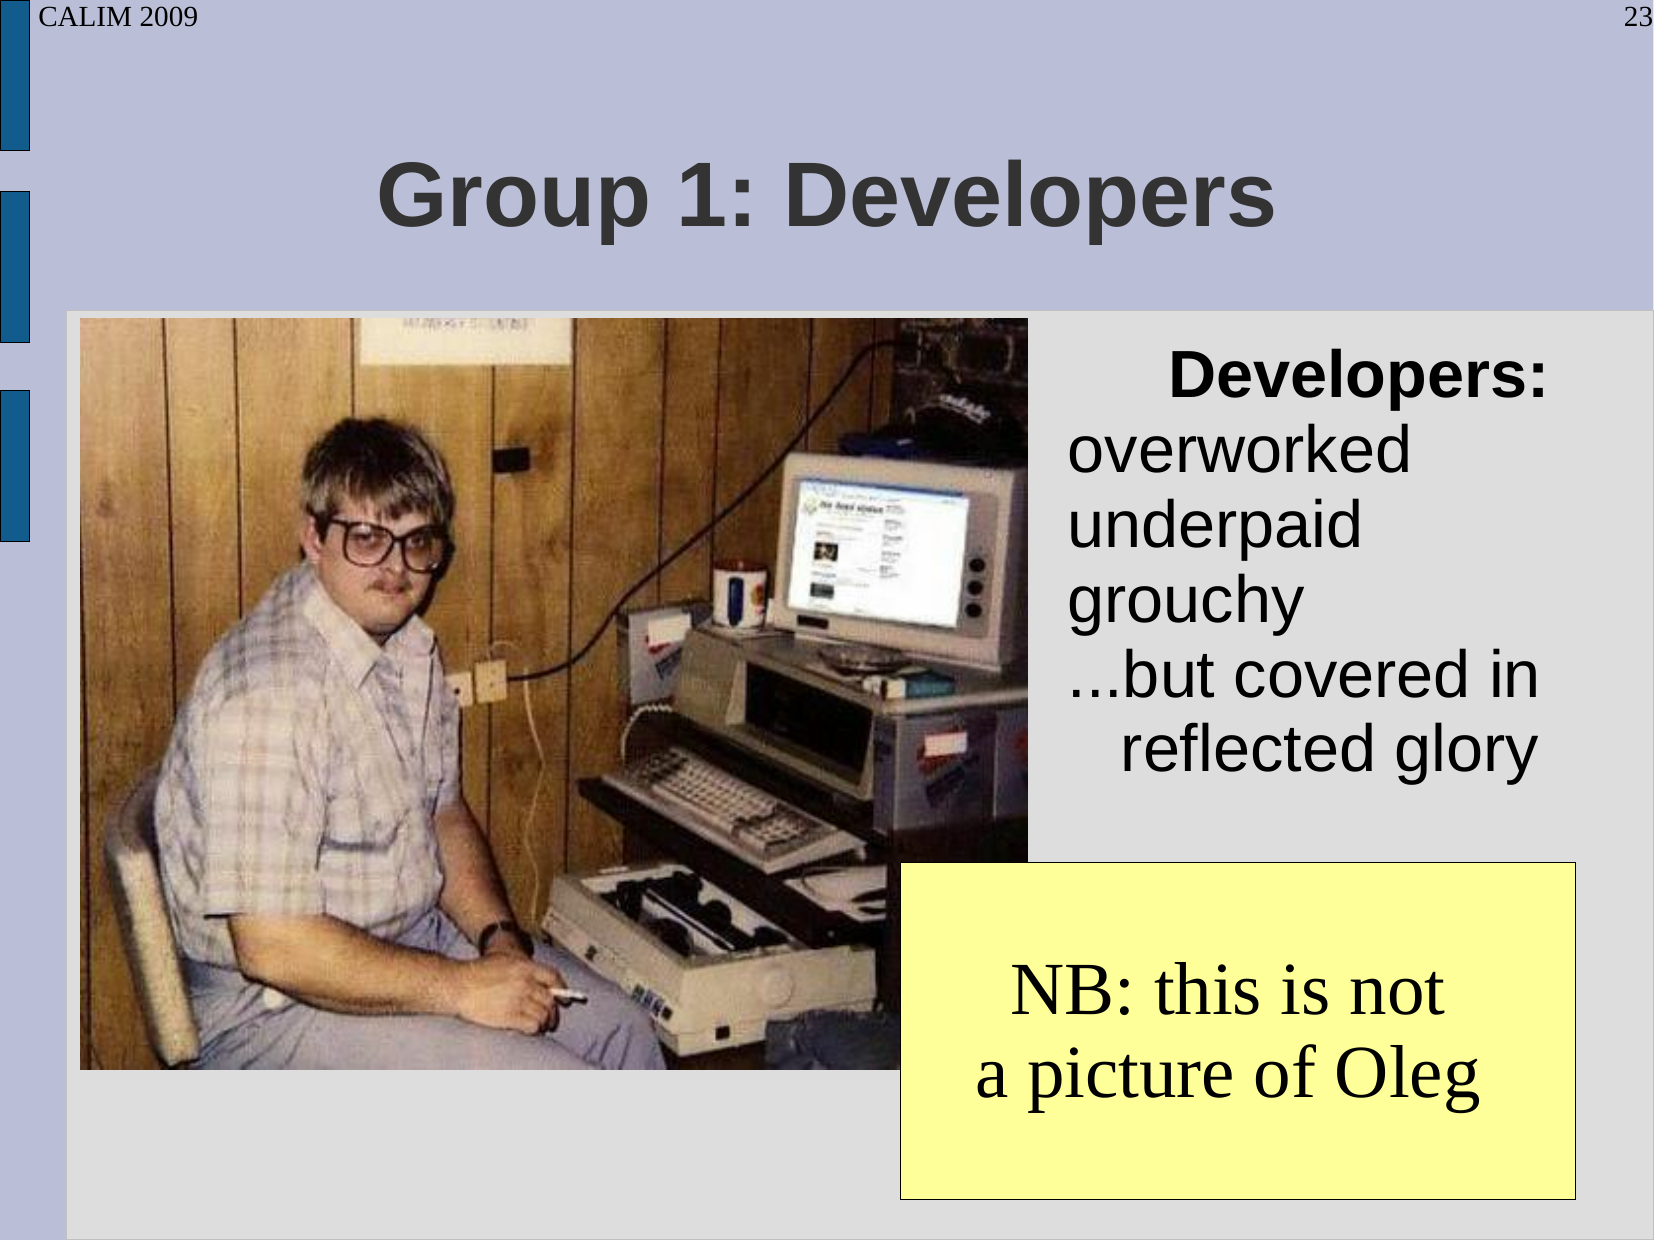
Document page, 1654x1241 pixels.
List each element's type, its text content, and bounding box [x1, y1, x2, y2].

picture [80, 318, 1028, 1071]
list Developers: overworked underpaid grouchy ...but covered in reflected glory [1050, 337, 1651, 901]
title Group 1: Developers [121, 91, 1534, 299]
text_box NB: this is not a picture of Oleg [900, 862, 1576, 1200]
